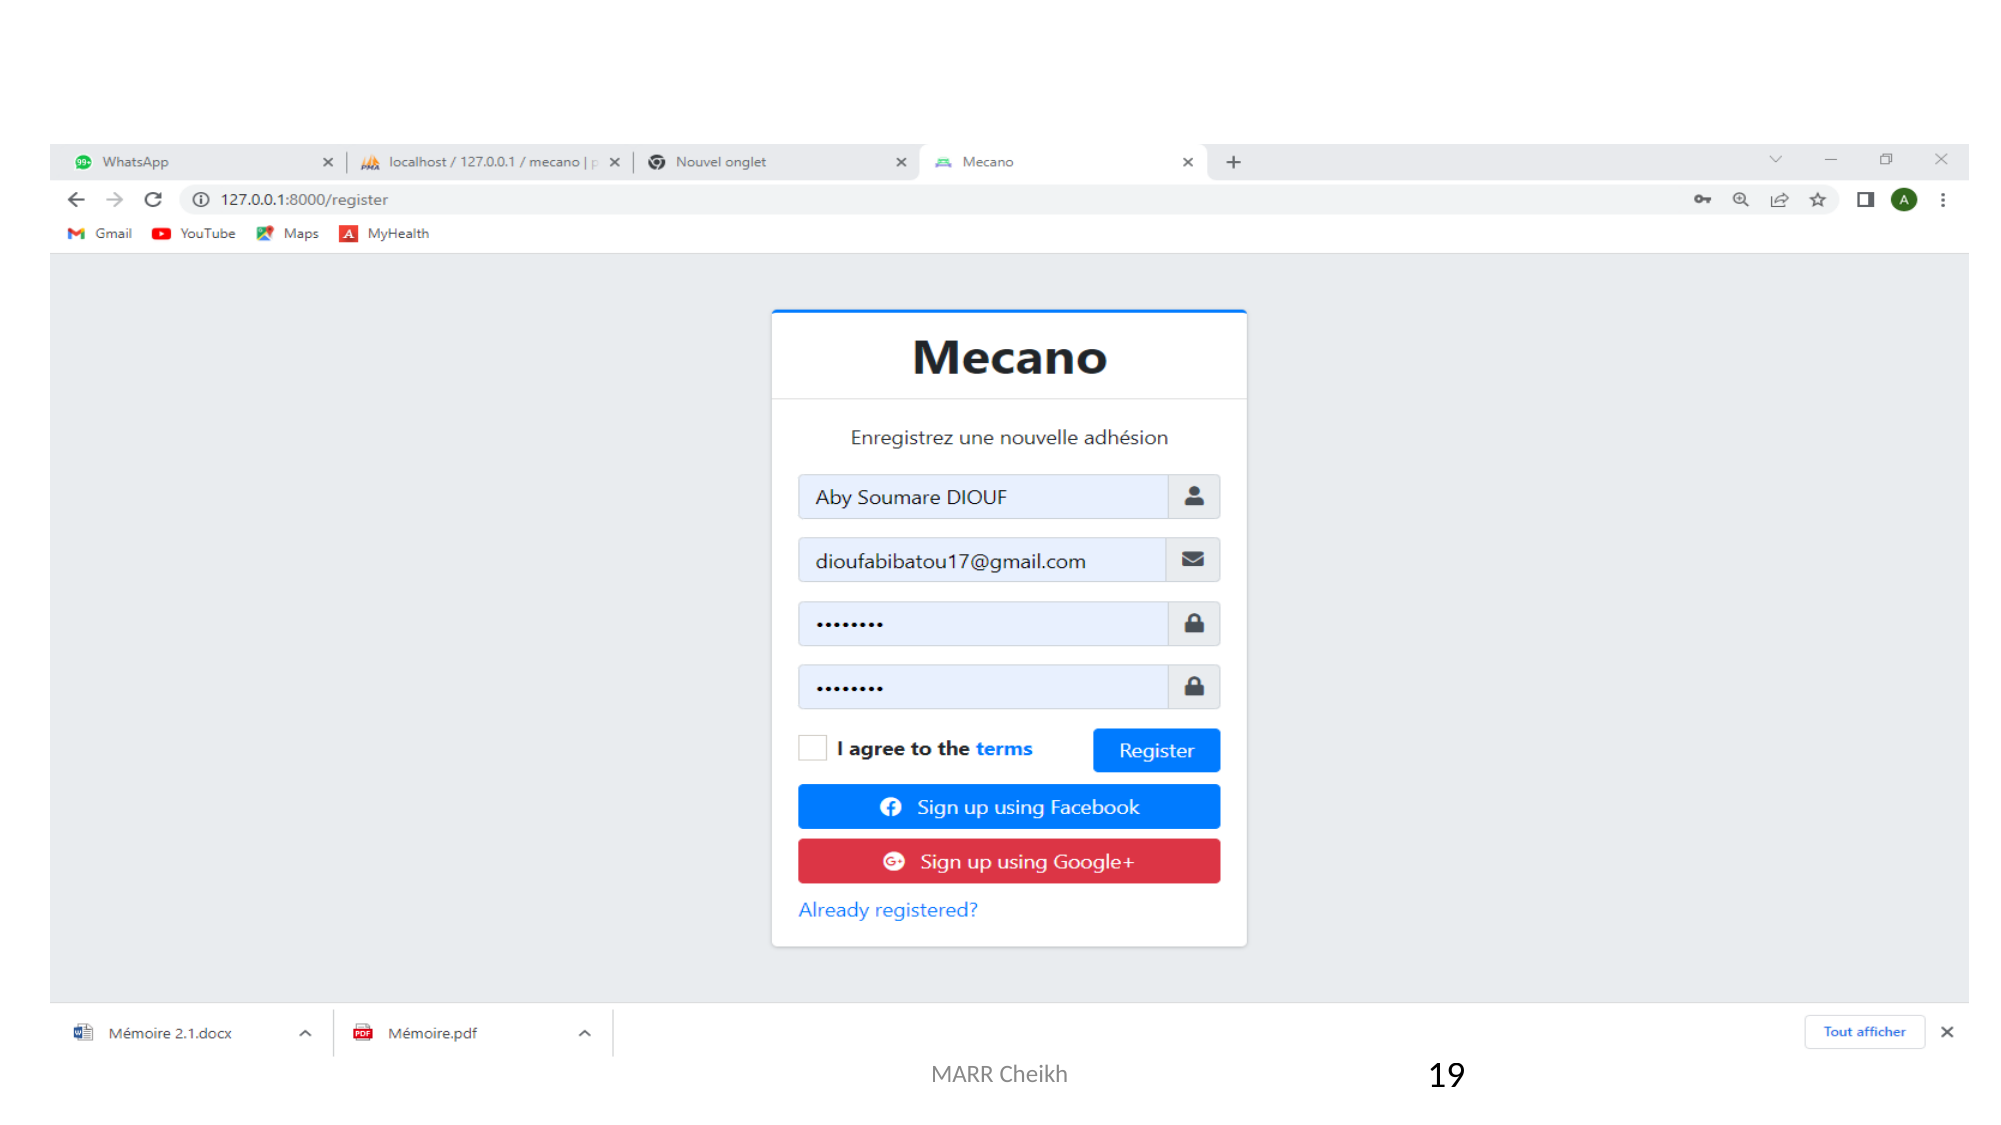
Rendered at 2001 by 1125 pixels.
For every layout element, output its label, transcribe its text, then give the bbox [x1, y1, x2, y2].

picture [50, 144, 1969, 1063]
text_box [1412, 1063, 1863, 1103]
text_box MARR Cheikh [662, 1063, 1338, 1103]
